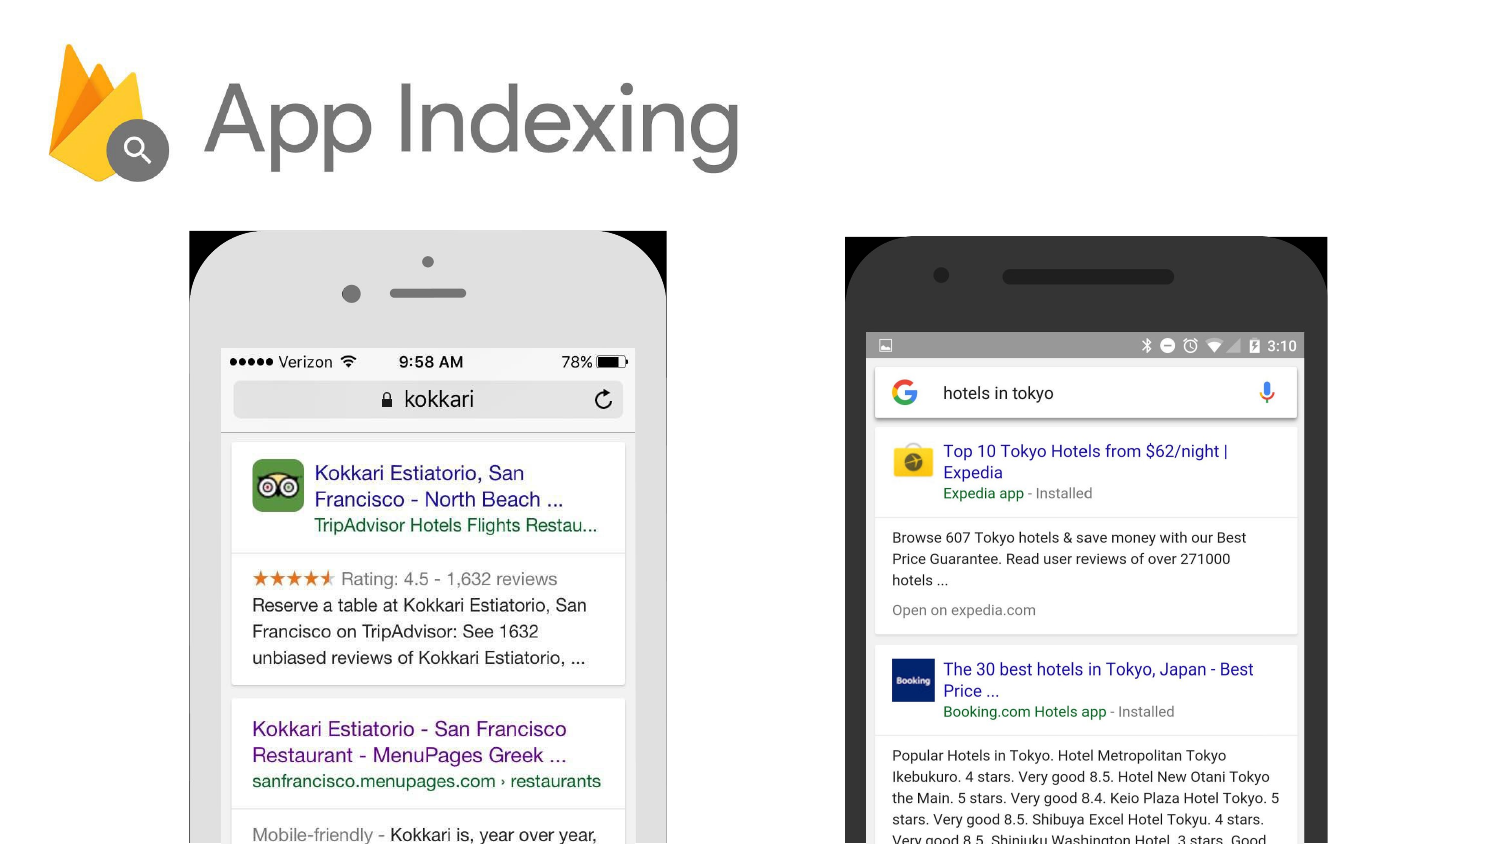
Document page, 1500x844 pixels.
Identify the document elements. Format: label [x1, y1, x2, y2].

text_box [0, 0, 1500, 843]
